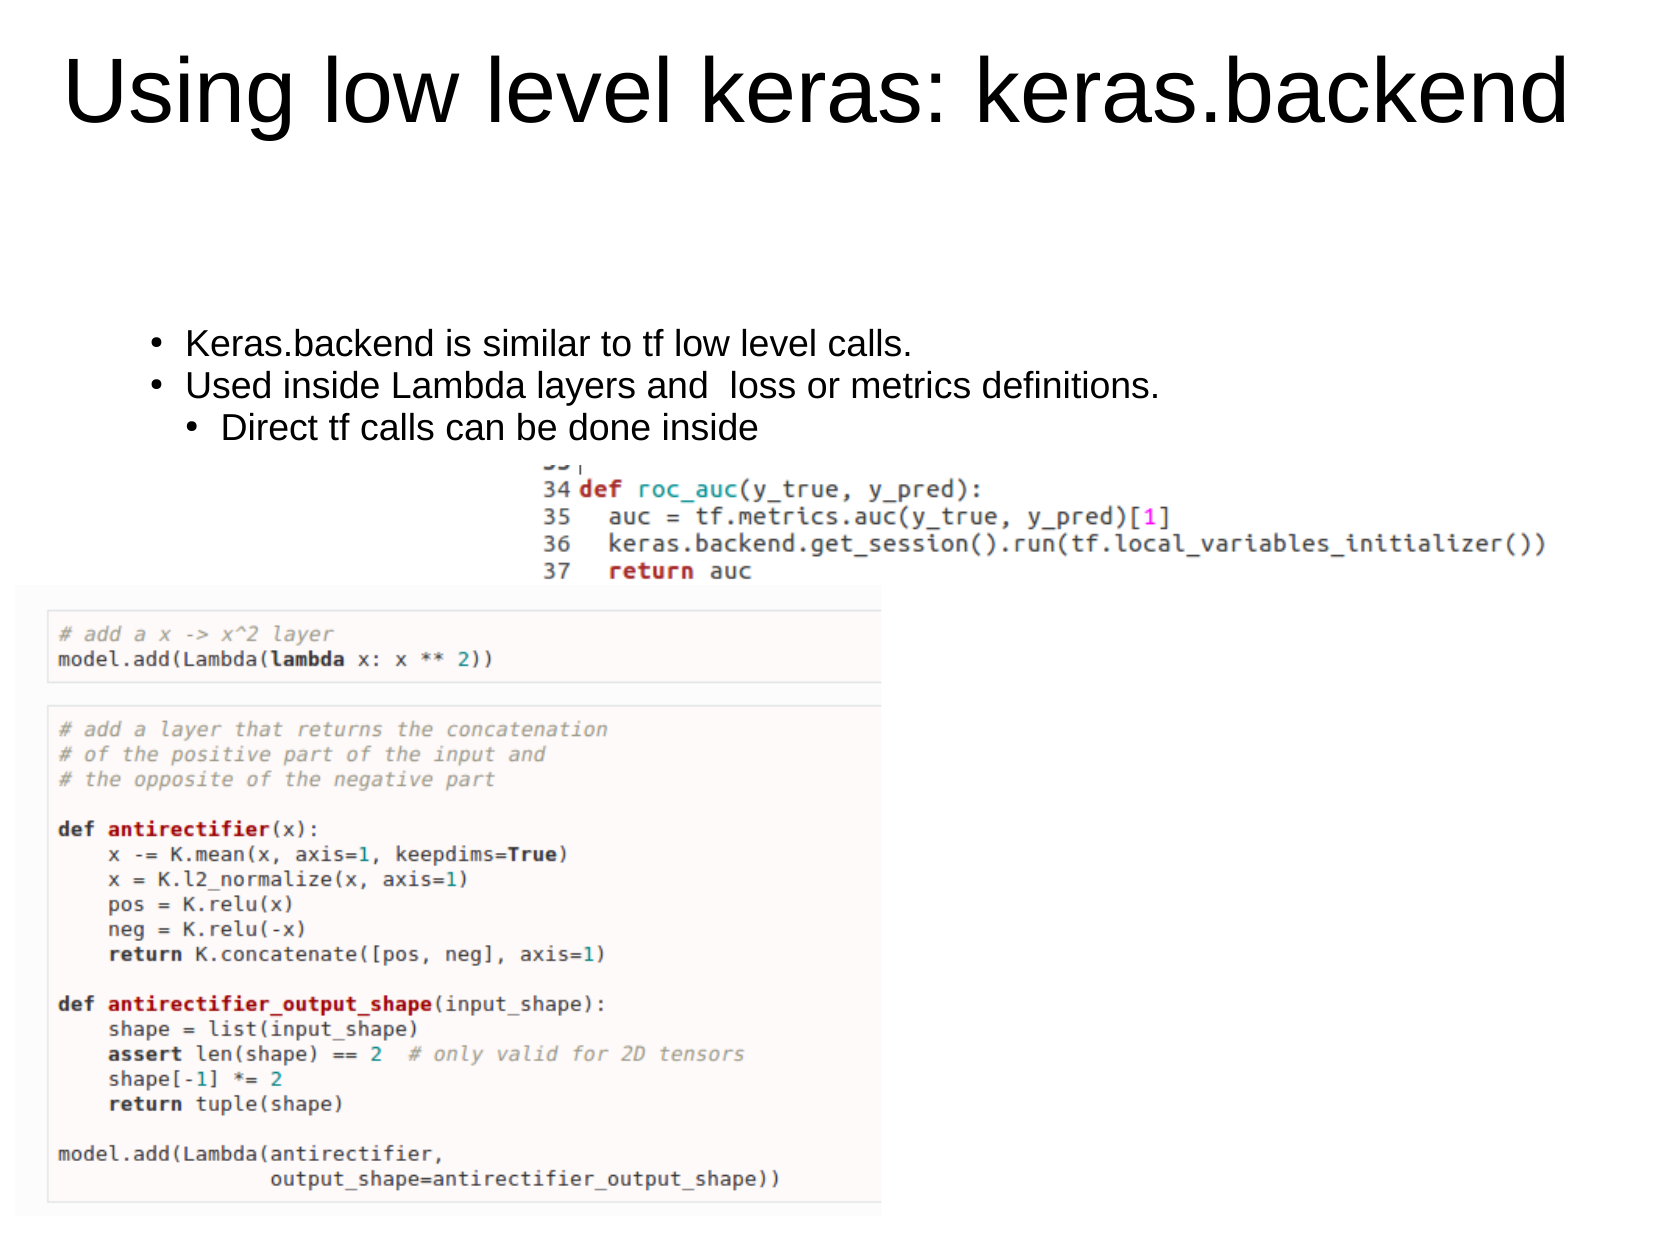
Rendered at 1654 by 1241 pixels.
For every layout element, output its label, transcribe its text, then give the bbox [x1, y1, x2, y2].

text_box Keras.backend is similar to tf low level calls. Used inside Lambda layers and loss or metrics definitions. Direct tf calls can be done inside [135, 315, 1426, 456]
title Using low level keras: keras.backend [15, 2, 1621, 181]
picture [15, 465, 1576, 1216]
